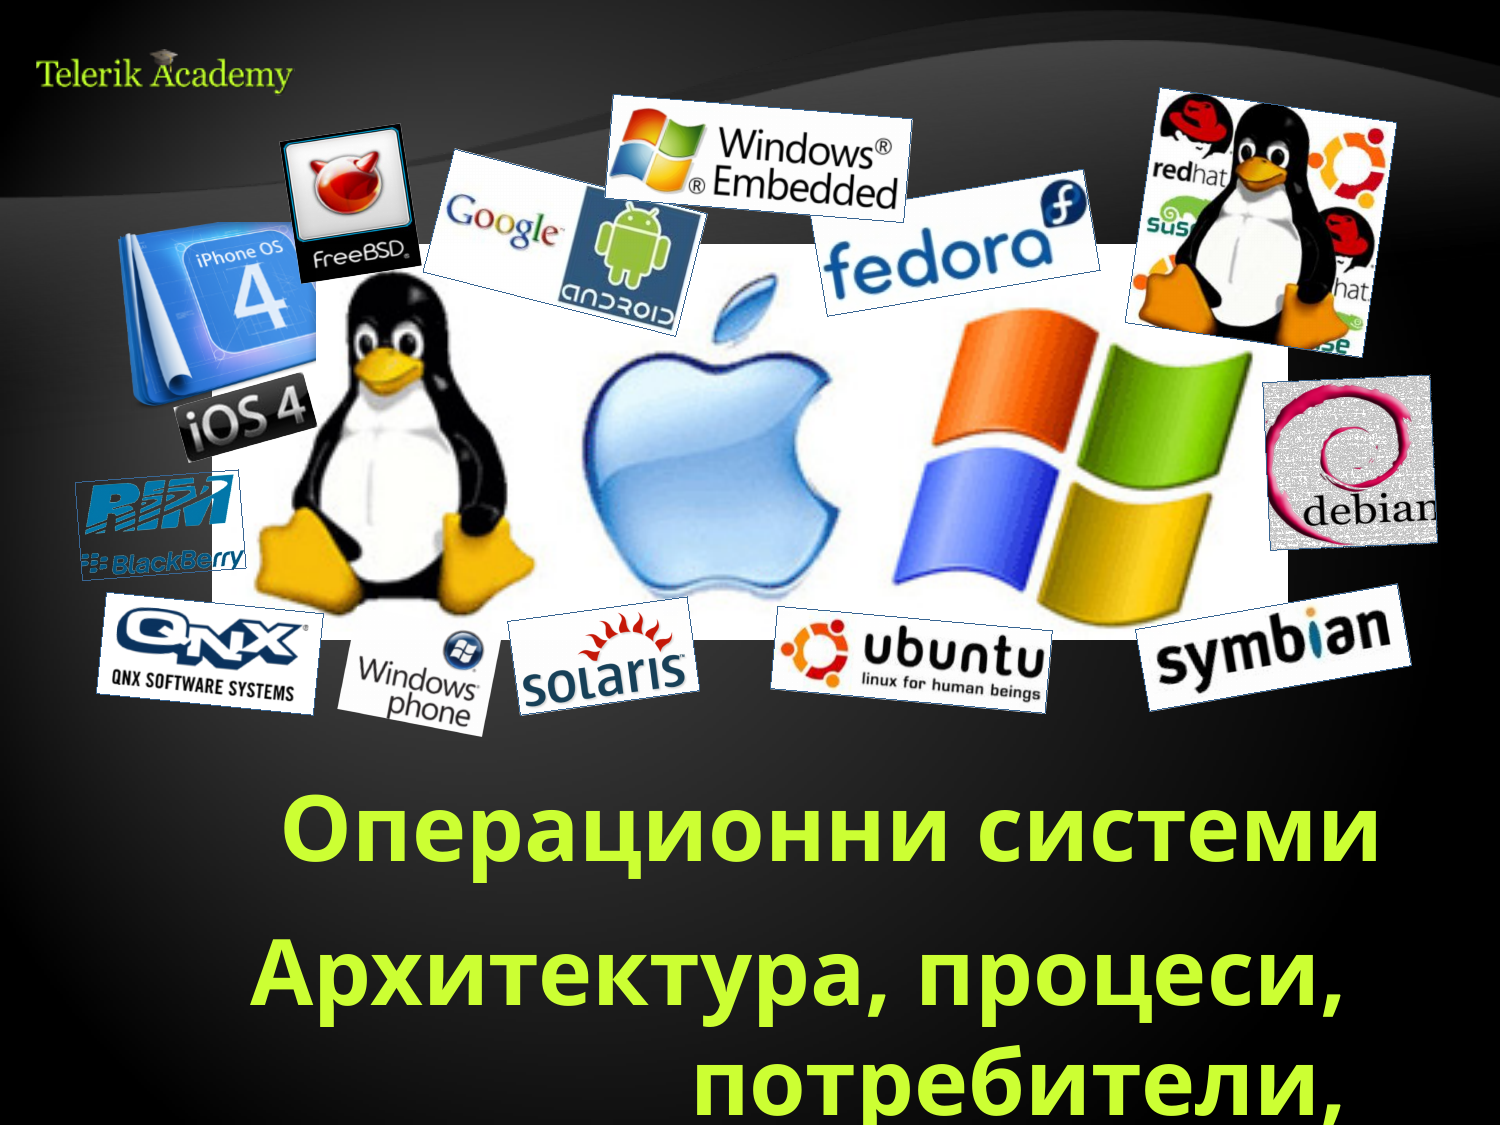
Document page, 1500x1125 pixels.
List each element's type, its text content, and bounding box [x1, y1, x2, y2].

subtitle Архитектура, процеси, потребители, потребителски интерфейс, файлови системи [137, 906, 1363, 1063]
picture [0, 0, 1500, 1125]
picture [877, 1075, 896, 1105]
title Операционни системи [99, 762, 1400, 875]
